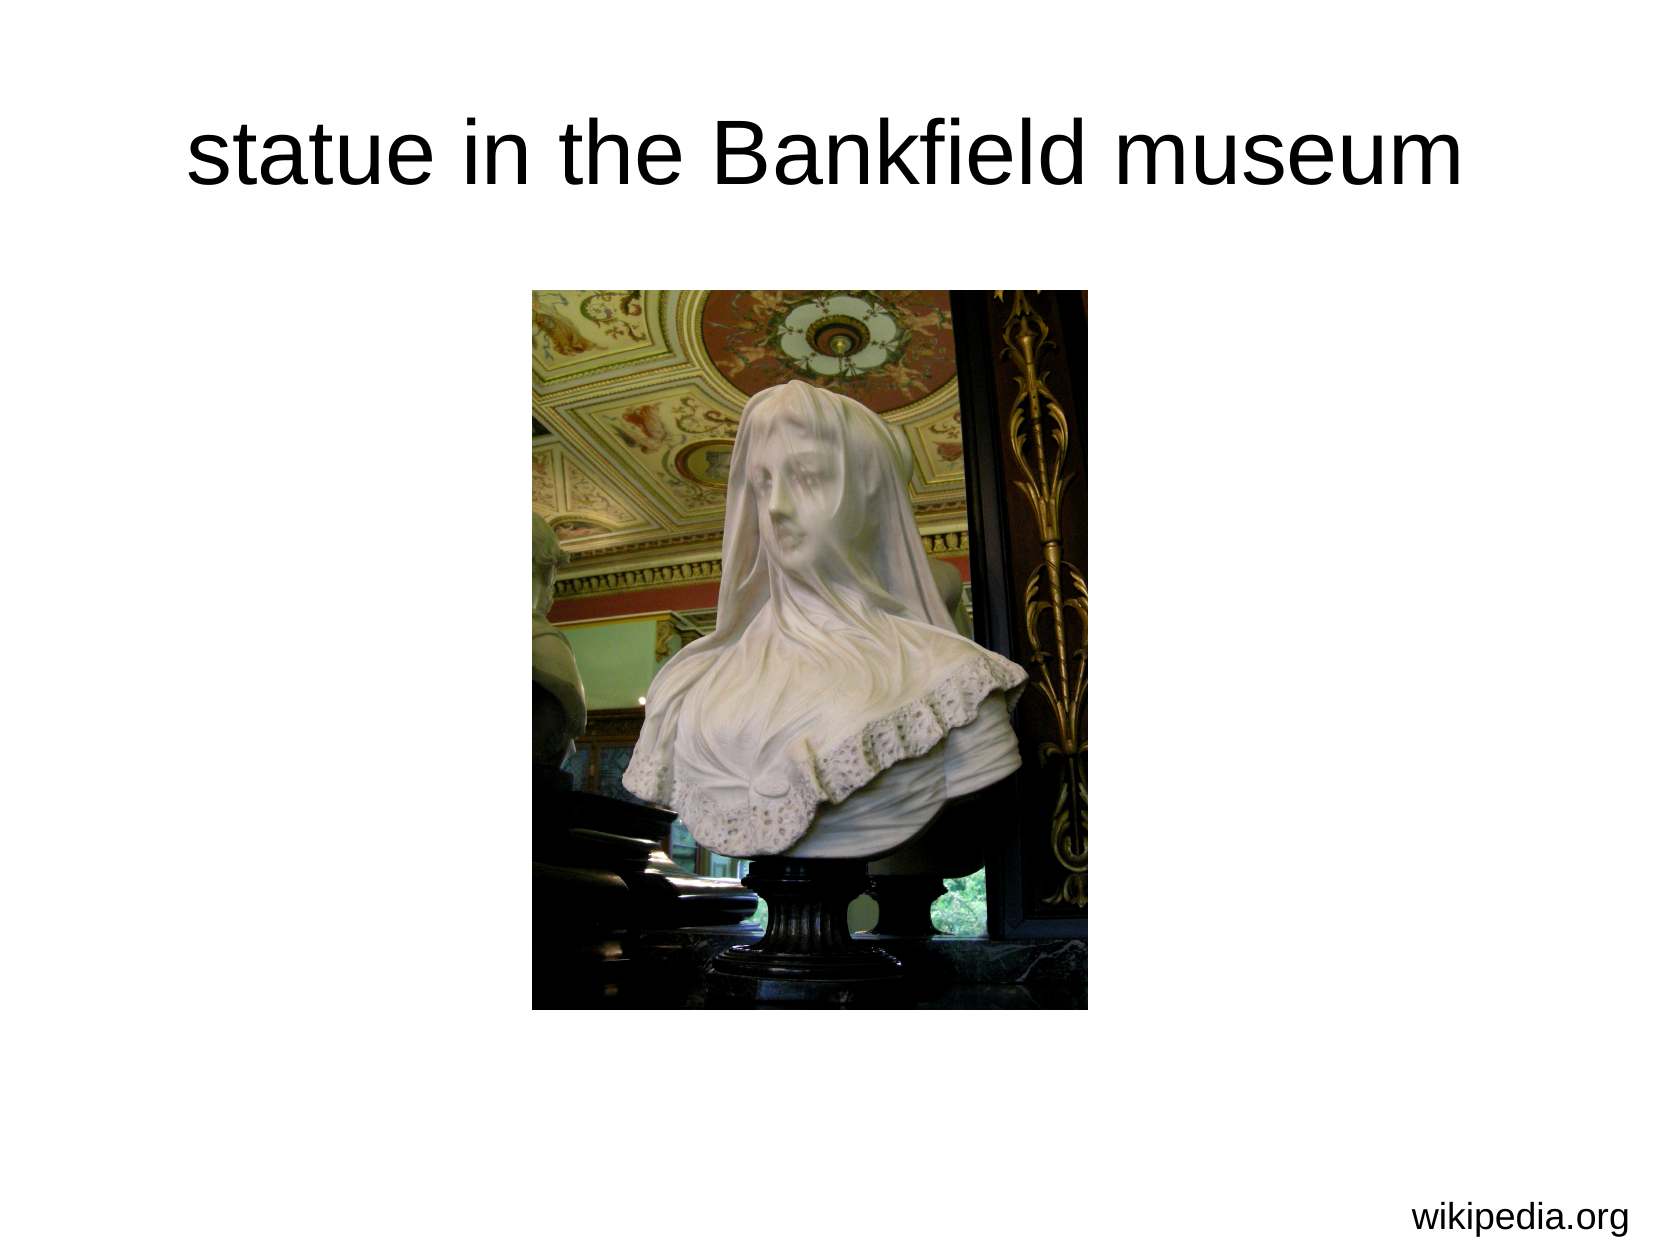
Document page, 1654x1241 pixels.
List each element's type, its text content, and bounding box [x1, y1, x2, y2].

title statue in the Bankfield museum [82, 49, 1571, 257]
picture [532, 290, 1088, 1010]
text_box wikipedia.org [1397, 1188, 1645, 1241]
